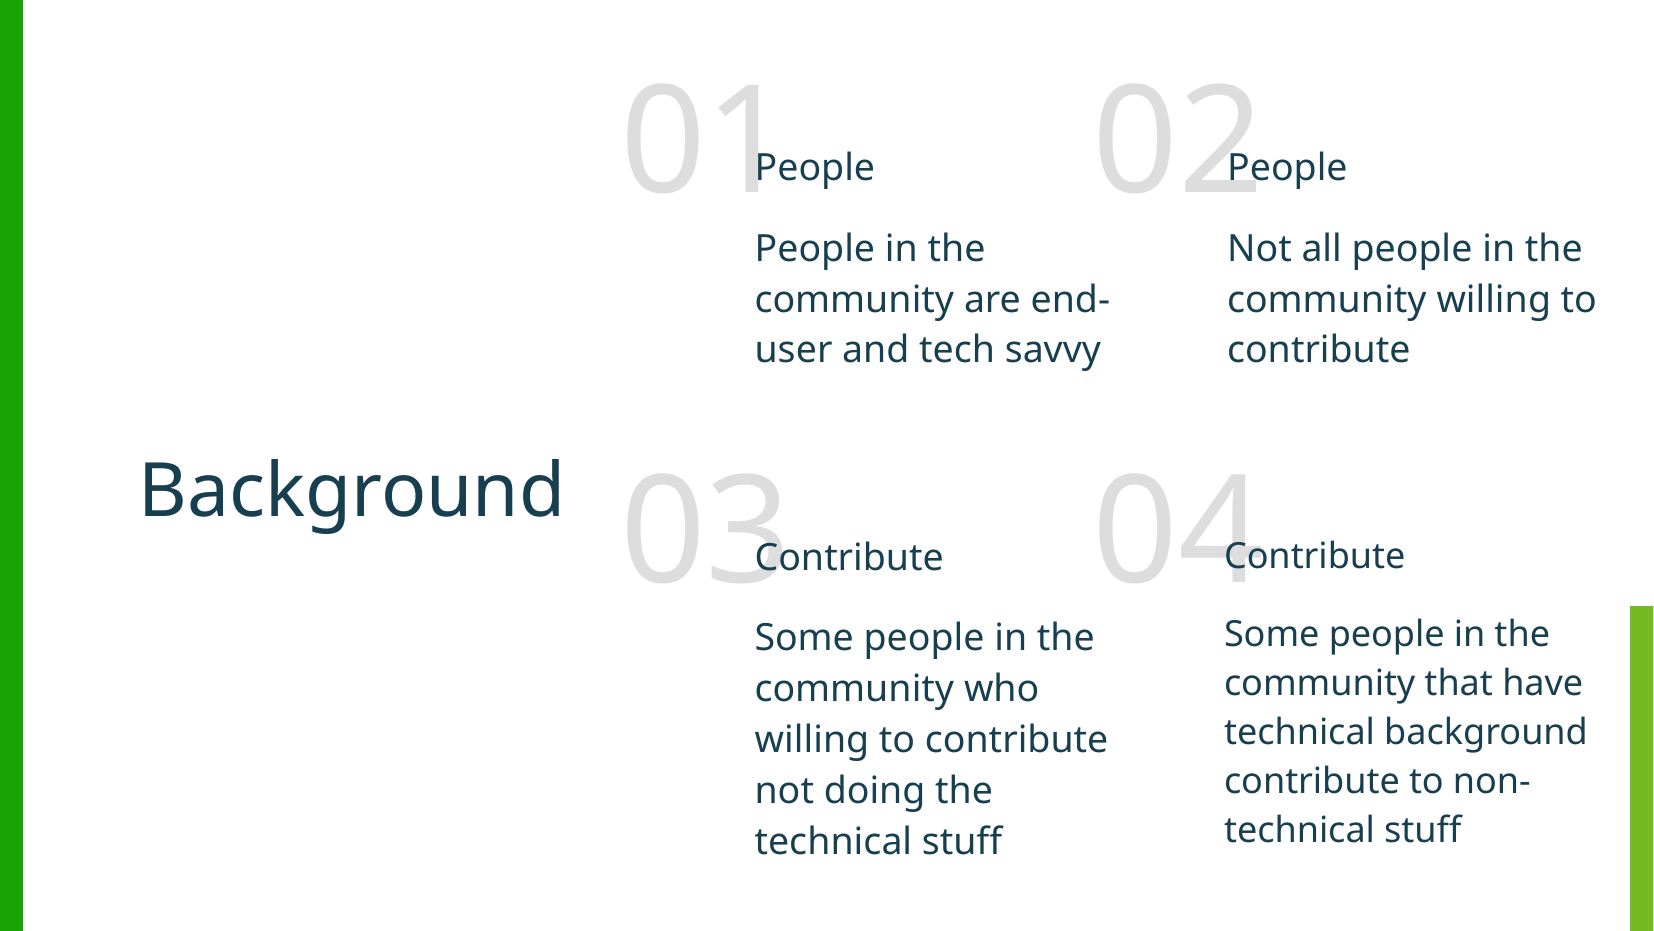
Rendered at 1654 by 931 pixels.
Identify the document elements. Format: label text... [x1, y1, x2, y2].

list People People in the community are end-user and tech savvy [683, 140, 1129, 499]
list People Not all people in the community willing to contribute [1156, 140, 1601, 499]
list 03 [634, 421, 819, 630]
title Background [70, 217, 634, 757]
list 01 [548, 32, 819, 241]
list 02 [1021, 32, 1292, 241]
list Contribute Some people in the community who willing to contribute not doing the technical stuff [683, 530, 1129, 889]
list Contribute Some people in the community that have technical background contribute to non-technical stuff [1156, 530, 1601, 889]
list 04 [1021, 421, 1292, 630]
